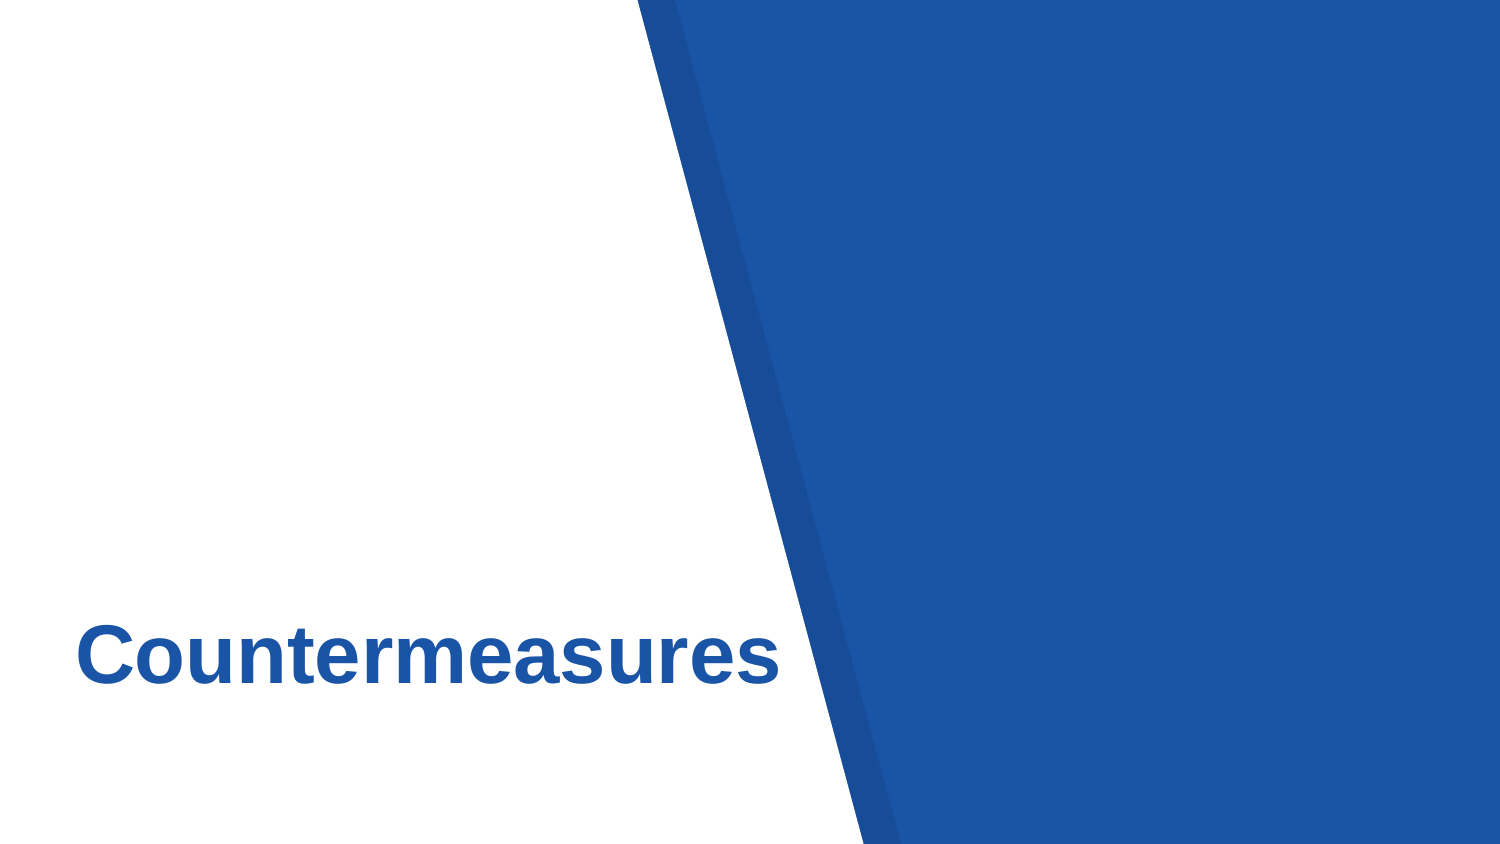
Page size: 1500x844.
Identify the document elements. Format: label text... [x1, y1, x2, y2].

title Countermeasures [60, 520, 818, 715]
